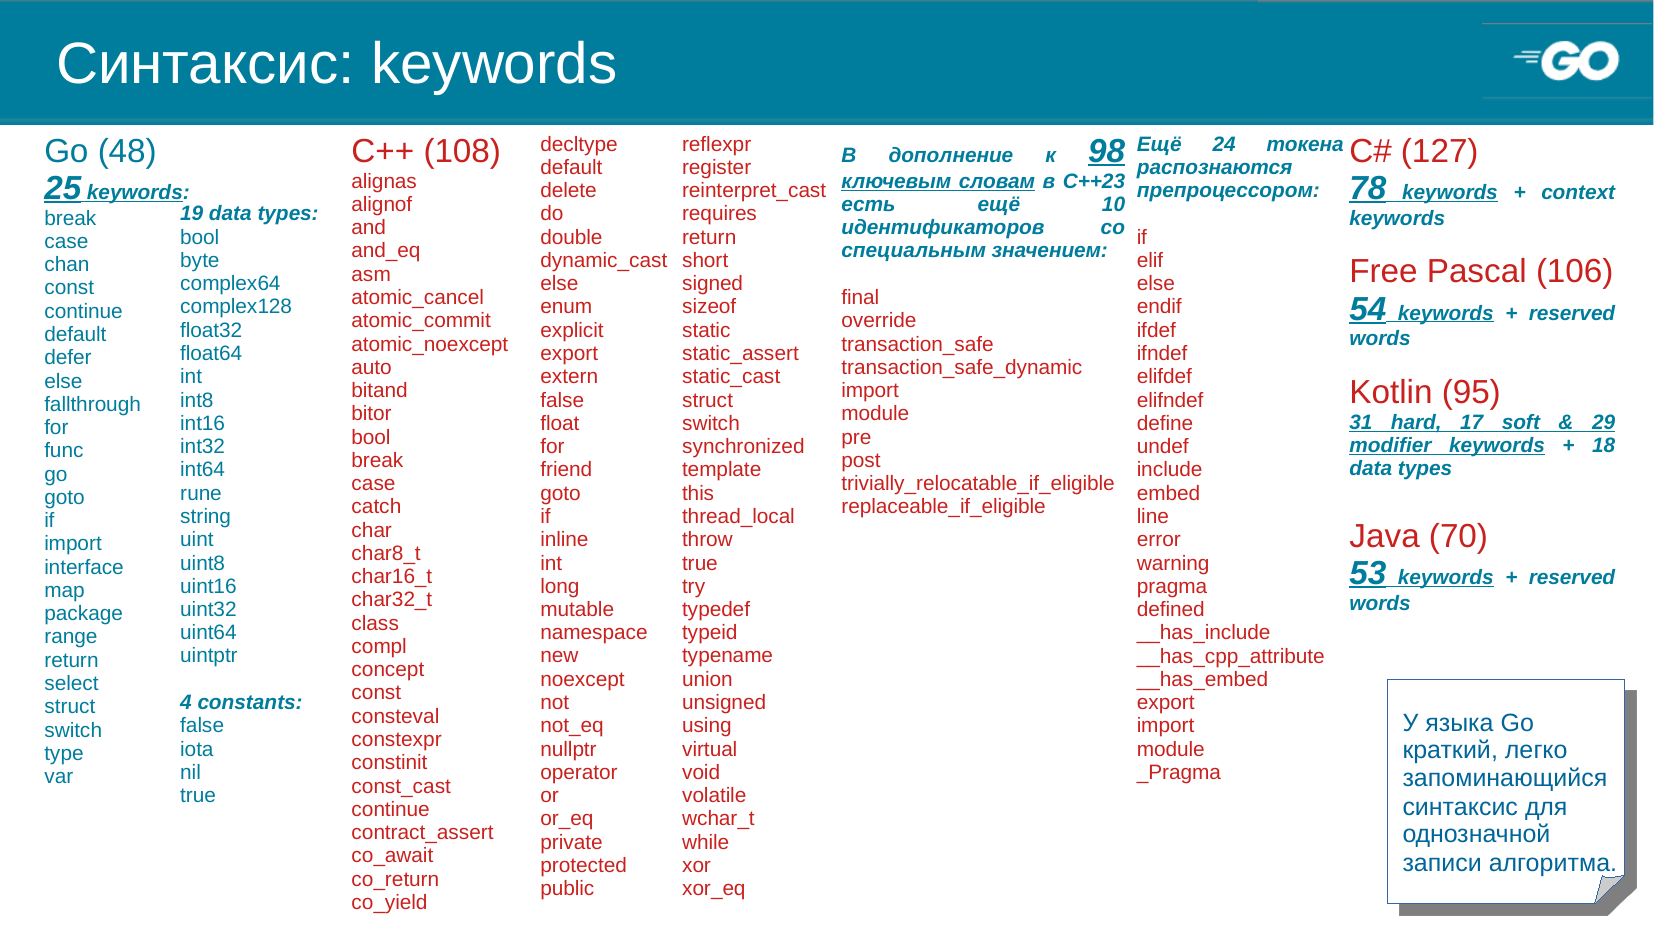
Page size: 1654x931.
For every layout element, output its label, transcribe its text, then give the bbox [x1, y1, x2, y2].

text_box 19 data types: bool byte complex64 complex128 float32 float64 int int8 int16 int32 int64 rune string uint uint8 uint16 uint32 uint64 uintptr 4 constants: false iota nil true [165, 124, 337, 886]
picture [1542, 41, 1619, 81]
text_box decltype default delete do double dynamic_cast else enum explicit export extern false float for friend goto if inline int long mutable namespace new noexcept not not_eq nullptr operator or or_eq private protected public [525, 124, 667, 922]
text_box В дополнение к 98 ключевым словам в C++23 есть ещё 10 идентификаторов со специальным значением: final override transaction_safe transaction_safe_dynamic import module pre post trivially_relocatable_if_eligible replaceable_if_eligible [826, 124, 1140, 922]
text_box С++ (108) alignas alignof and and_eq asm atomic_cancel atomic_commit atomic_noexcept auto bitand bitor bool break case catch char char8_t char16_t char32_t class compl concept const consteval constexpr constinit const_cast continue contract_assert co_await co_return co_yield [336, 124, 525, 922]
text_box Go (48) 25 keywords: break case chan const continue default defer else fallthrough for func go goto if import interface map package range return select struct switch type var [29, 124, 165, 886]
text_box reflexpr register reinterpret_cast requires return short signed sizeof static static_assert static_cast struct switch synchronized template this thread_local throw true try typedef typeid typename union unsigned using virtual void volatile wchar_t while xor xor_eq [667, 124, 826, 922]
text_box Ещё 24 токена распознаются препроцессором: if elif else endif ifdef ifndef elifdef elifndef define undef include embed line error warning pragma defined __has_include __has_cpp_attribute __has_embed export import module _Pragma [1122, 125, 1334, 922]
text_box Синтаксис: keywords [41, 23, 1495, 104]
text_box C# (127) 78 keywords + context keywords Free Pascal (106) 54 keywords + reserved words Kotlin (95) 31 hard, 17 soft & 29 modifier keywords + 18 data types Java (70) 53 keywords + reserved words [1334, 124, 1630, 922]
text_box У языка Go краткий, легко запоминающийся синтаксис для однозначной записи алгоритма. [1387, 679, 1625, 904]
